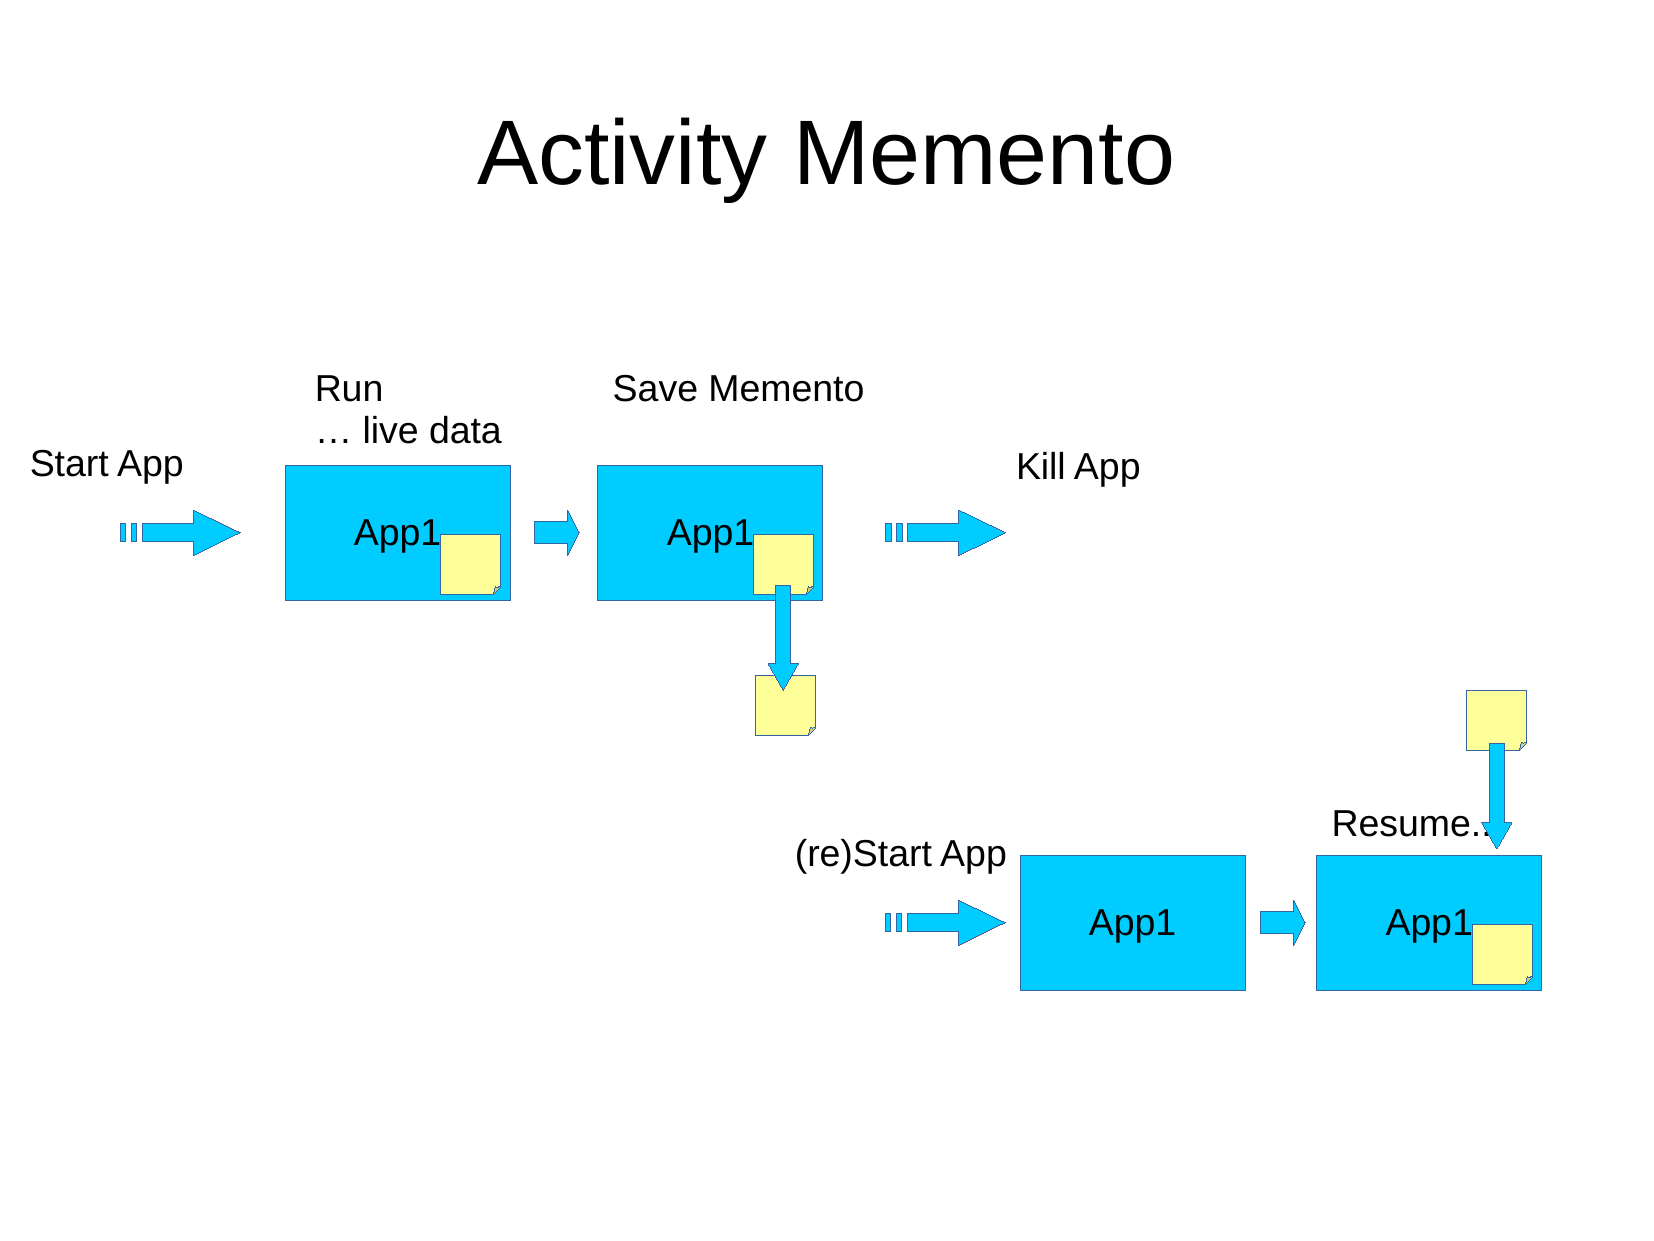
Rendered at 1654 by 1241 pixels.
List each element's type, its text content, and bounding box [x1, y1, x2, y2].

text_box [120, 523, 126, 542]
text_box Kill App [1001, 438, 1156, 496]
text_box [1472, 924, 1533, 985]
text_box [907, 900, 1006, 946]
text_box (re)Start App [780, 825, 1022, 882]
text_box [896, 523, 903, 542]
text_box App1 [1316, 855, 1542, 991]
text_box [753, 534, 816, 736]
text_box [1466, 690, 1527, 849]
text_box Save Memento [597, 360, 880, 417]
text_box Start App [15, 435, 199, 492]
text_box App1 [1020, 855, 1246, 991]
text_box Resume... [1316, 795, 1518, 852]
text_box [885, 913, 891, 932]
text_box App1 [285, 465, 511, 601]
text_box [896, 913, 902, 932]
text_box [1260, 900, 1306, 946]
text_box [885, 523, 892, 542]
text_box [131, 523, 137, 542]
text_box App1 [597, 465, 823, 601]
text_box [907, 510, 1006, 556]
text_box [534, 510, 580, 556]
text_box [440, 534, 501, 595]
text_box Run … live data [300, 360, 517, 459]
title Activity Memento [82, 49, 1571, 257]
text_box [142, 510, 241, 556]
